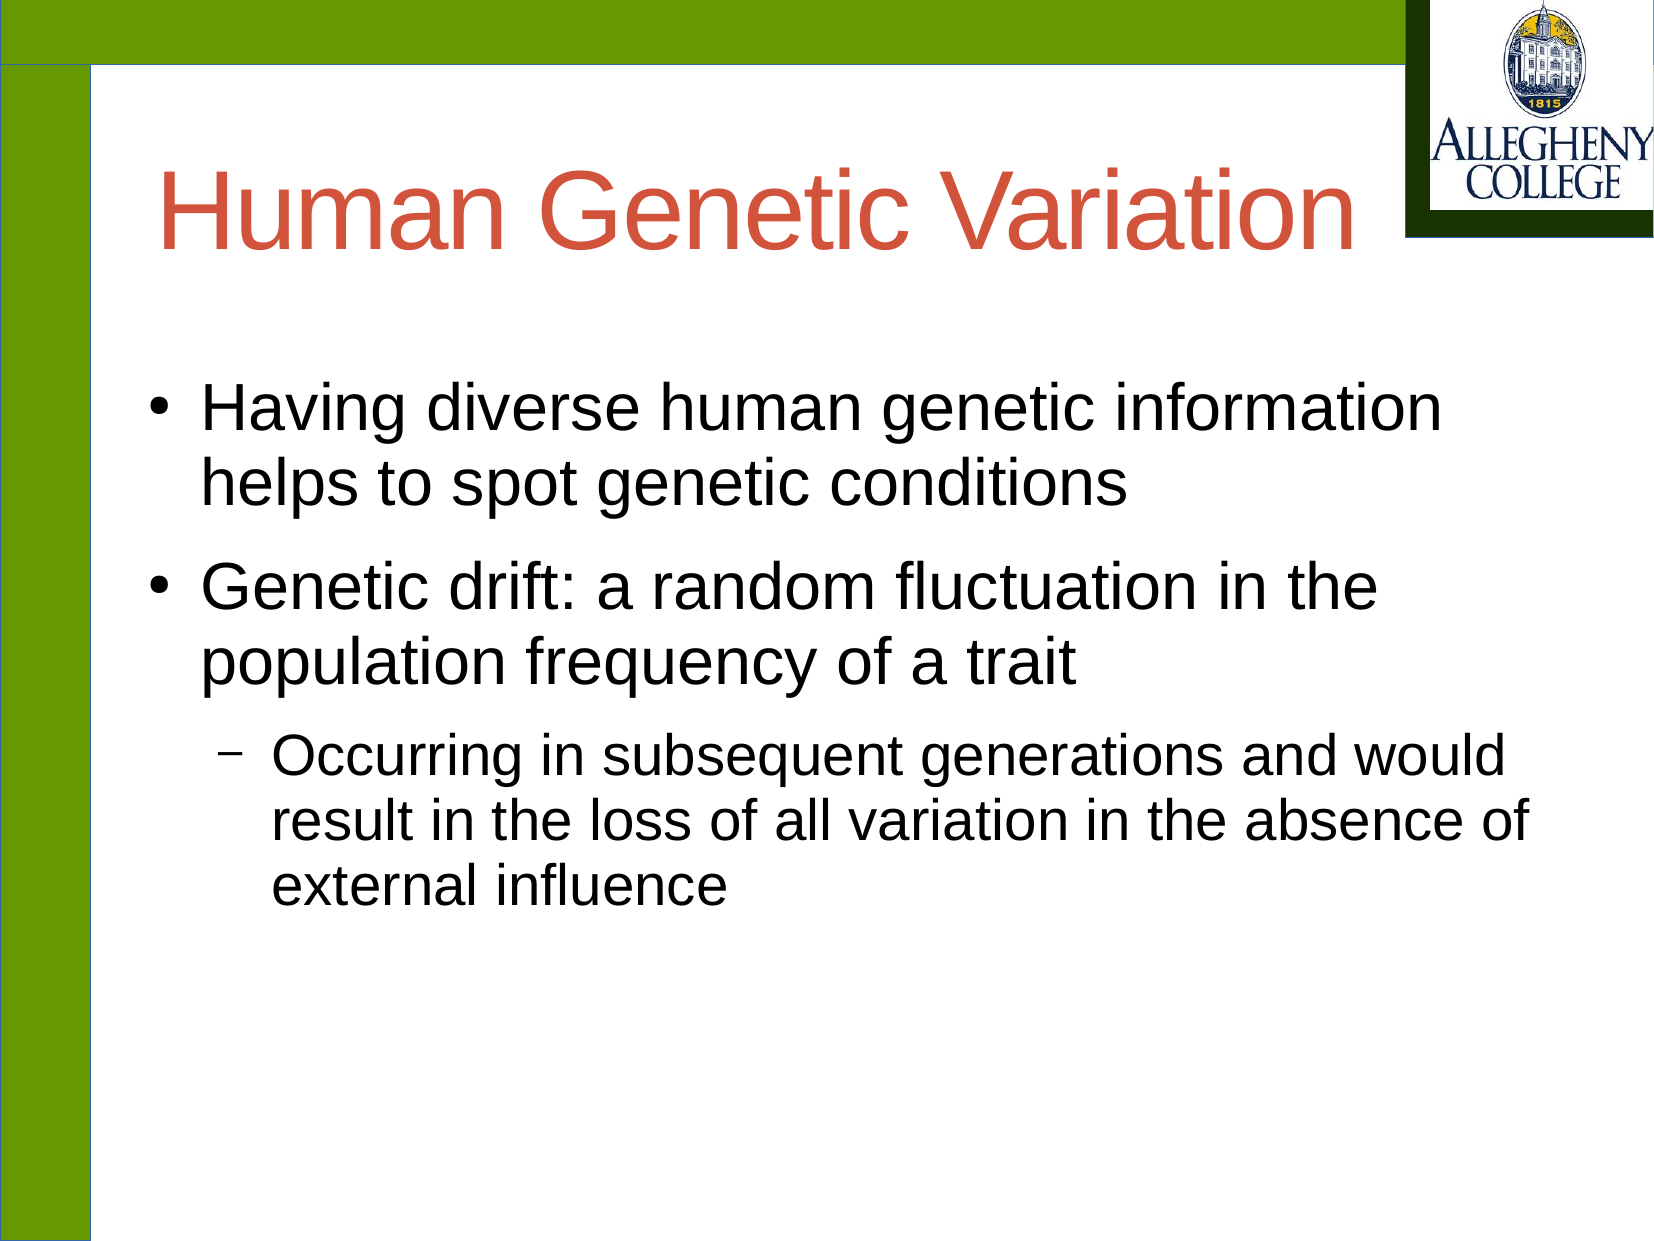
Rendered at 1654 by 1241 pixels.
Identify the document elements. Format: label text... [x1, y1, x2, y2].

picture [1430, 0, 1654, 210]
text_box [0, 0, 1430, 1241]
text_box [1491, 210, 1654, 238]
title Human Genetic Variation [140, 123, 1491, 286]
list Having diverse human genetic information helps to spot genetic conditions Genetic drift: a random fluctuation in the population frequency of a trait Occurring in subsequent generations and would result in the loss of all variation in the absence of external influence [129, 370, 1618, 1090]
